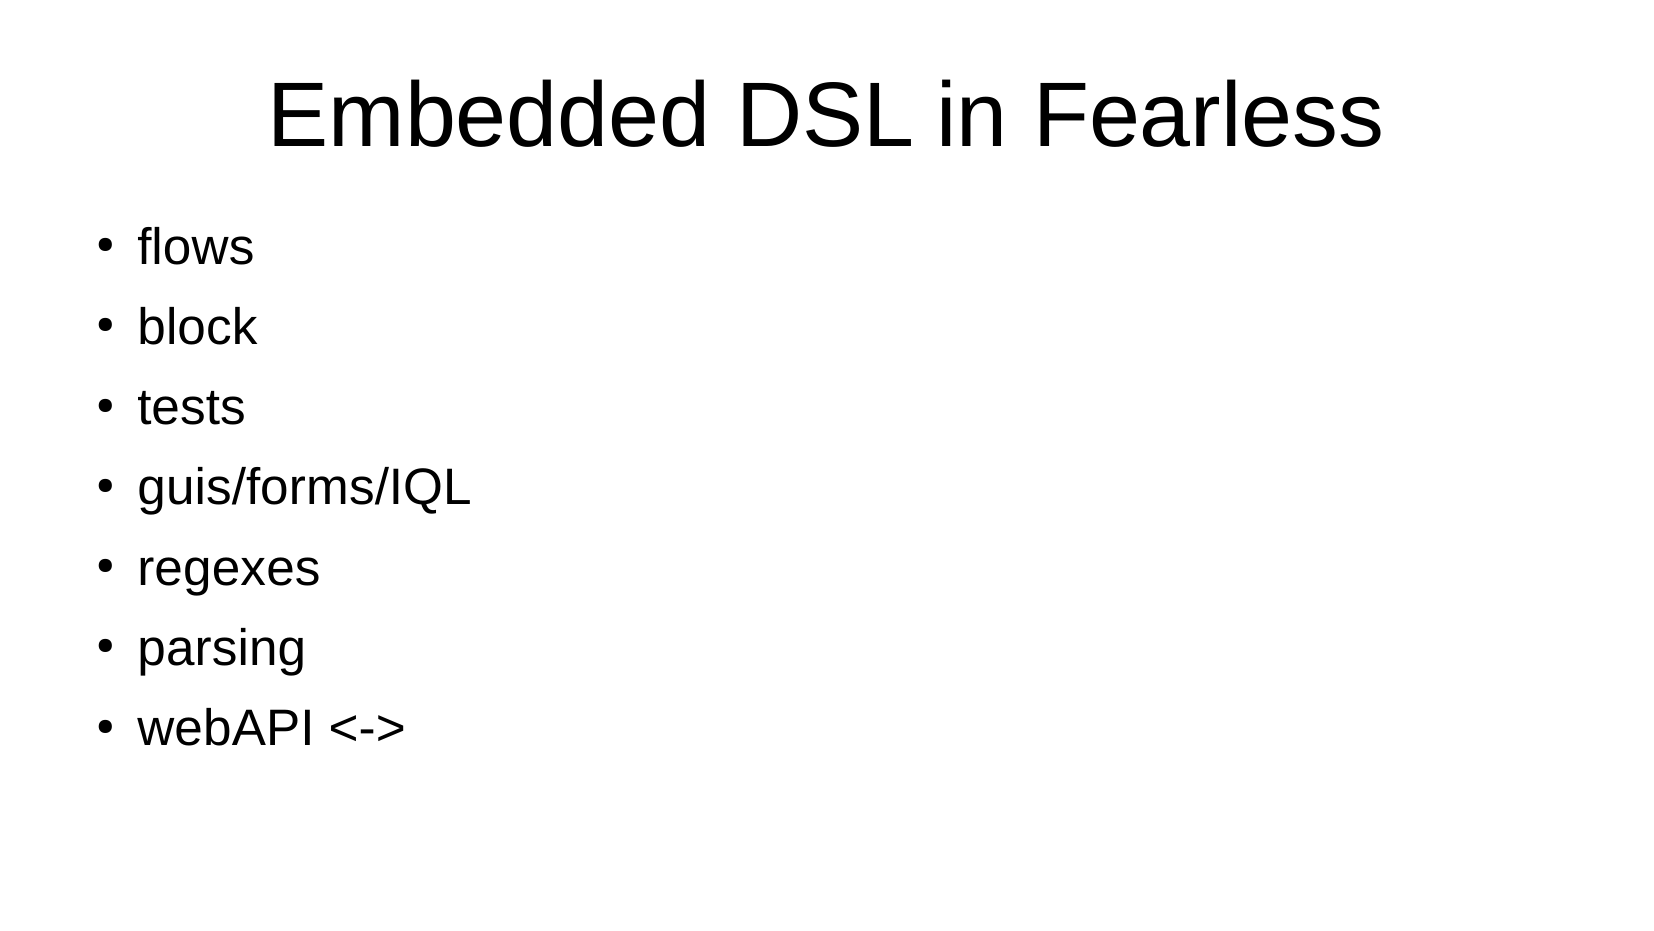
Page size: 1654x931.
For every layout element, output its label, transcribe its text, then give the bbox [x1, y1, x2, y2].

title Embedded DSL in Fearless [82, 37, 1571, 193]
list flows block tests guis/forms/IQL regexes parsing webAPI <-> [82, 217, 1571, 758]
